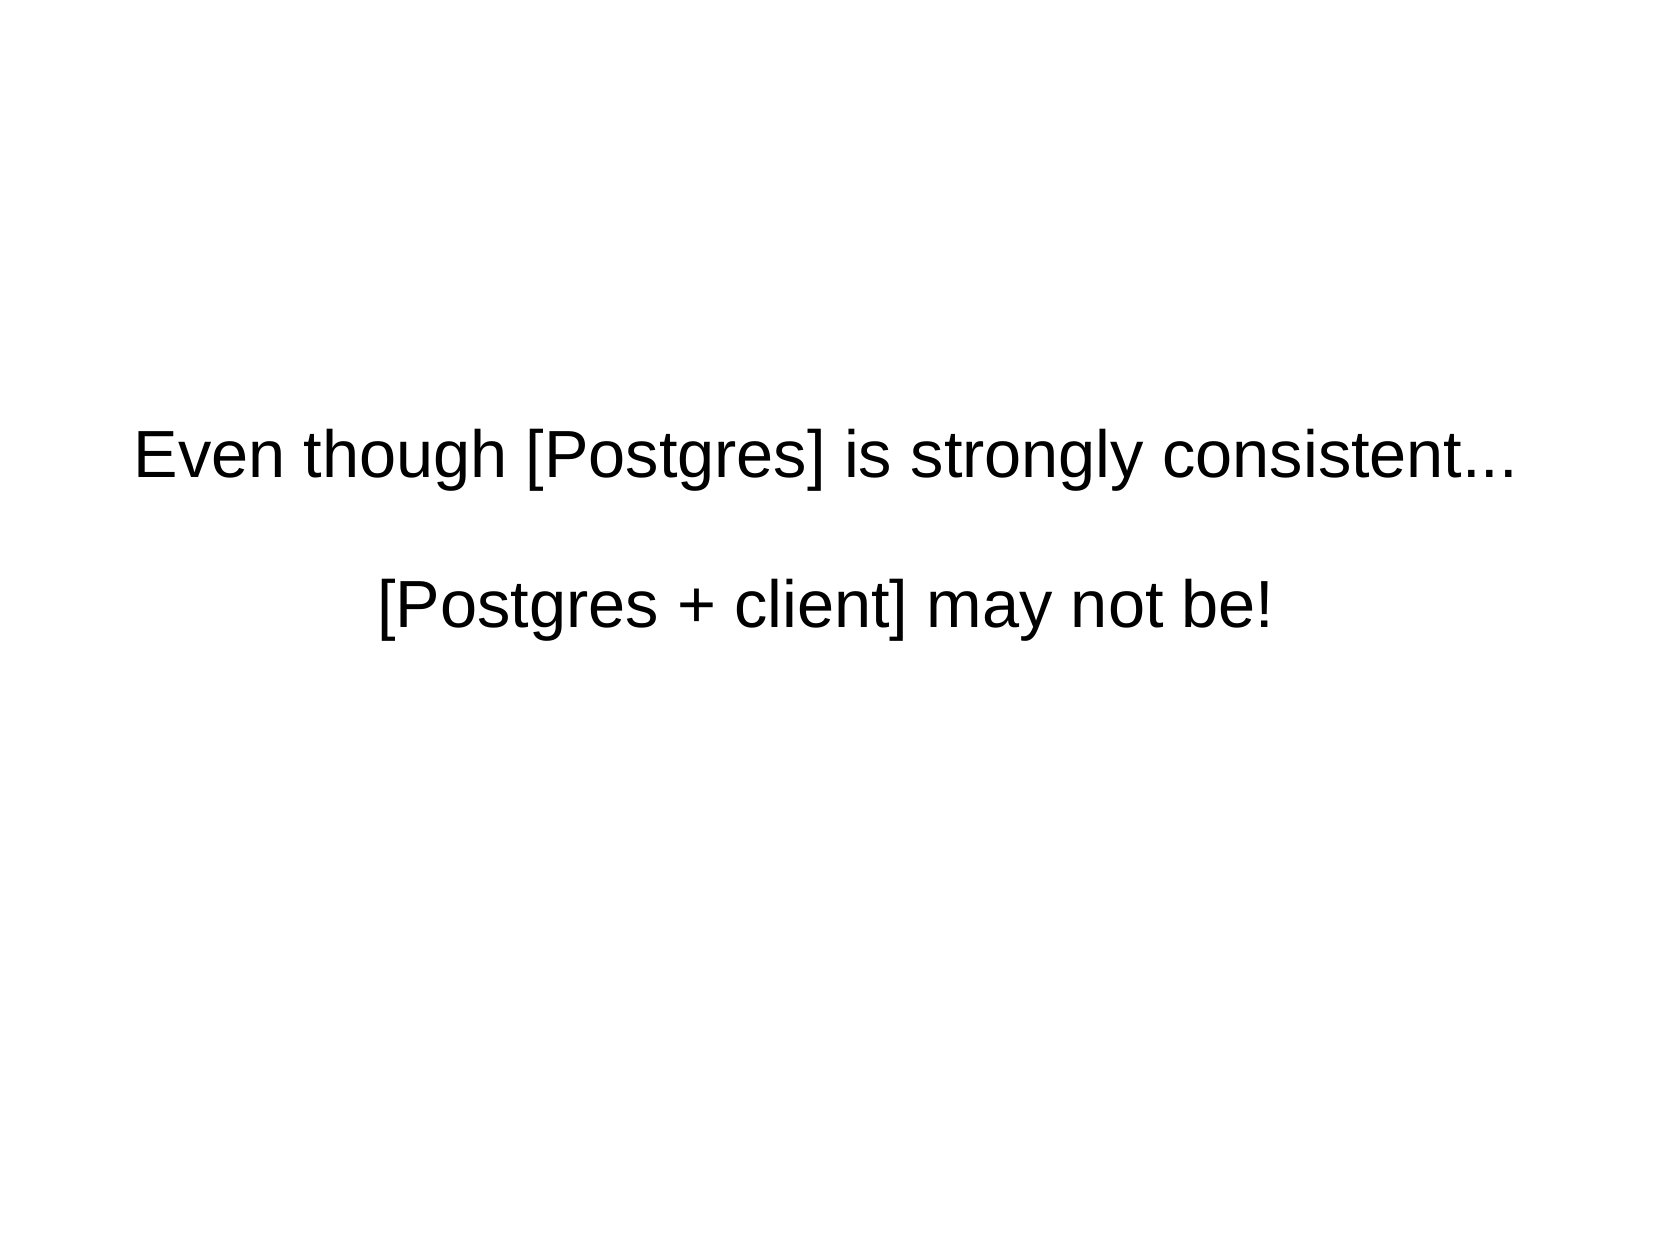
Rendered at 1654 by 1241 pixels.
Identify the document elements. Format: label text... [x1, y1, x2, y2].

subtitle Even though [Postgres] is strongly consistent... [Postgres + client] may not be! [82, 49, 1571, 1010]
